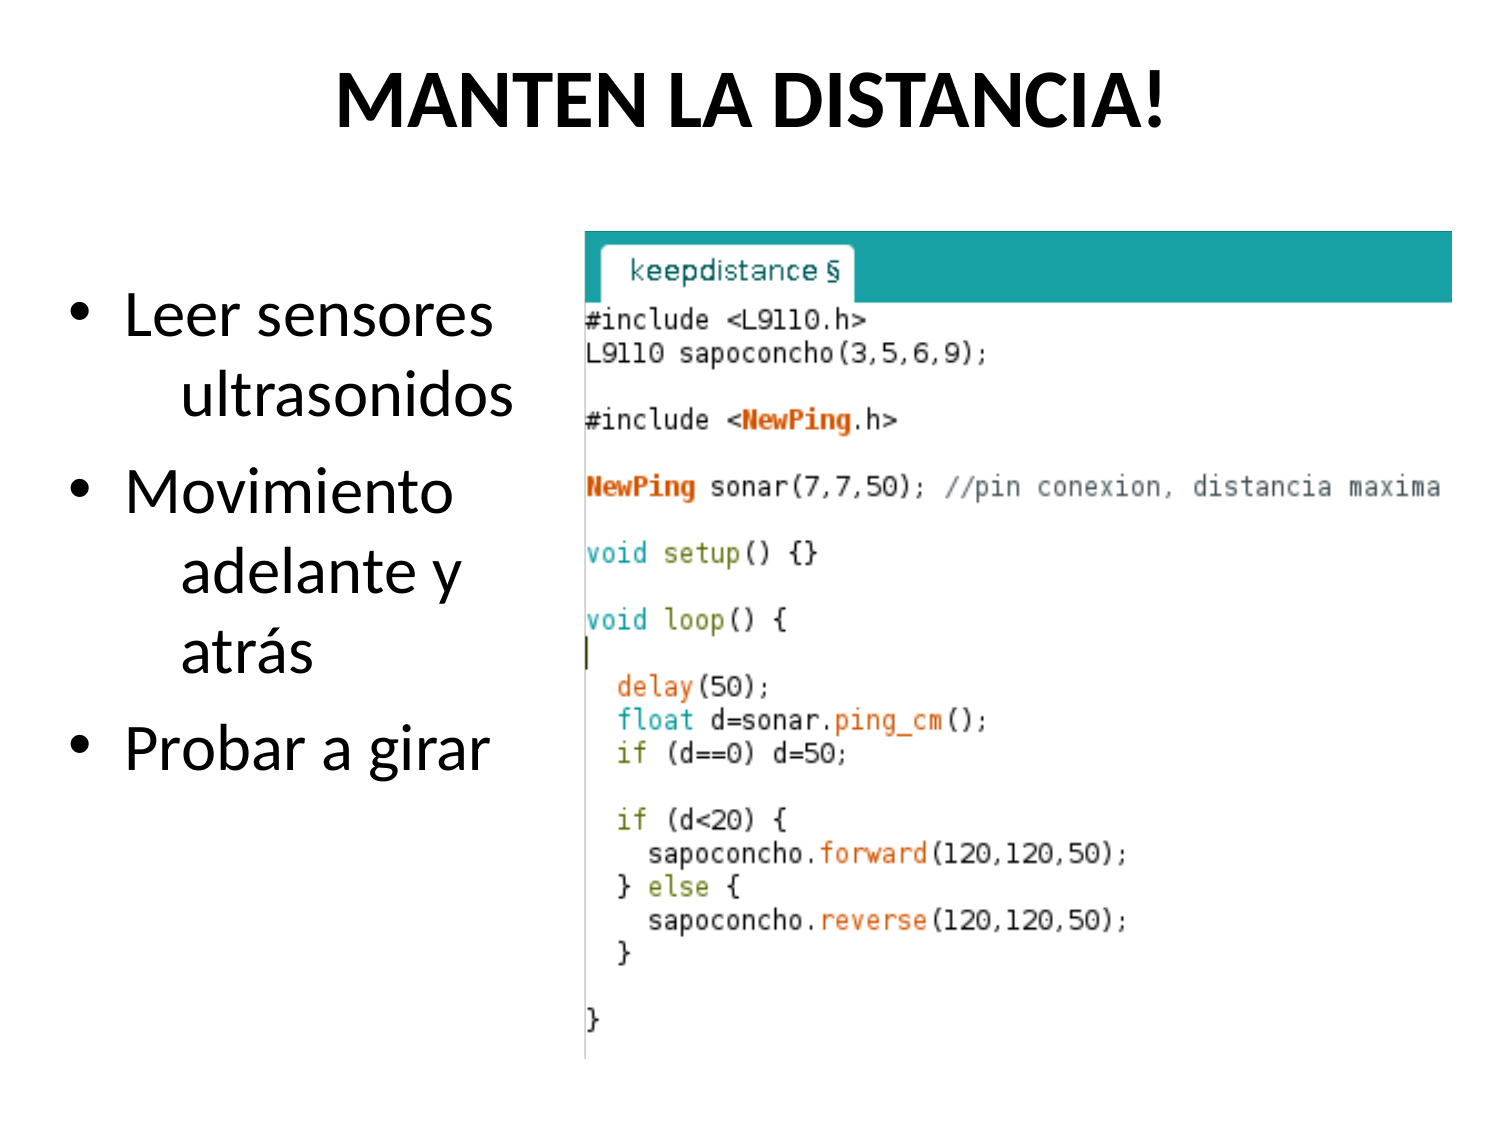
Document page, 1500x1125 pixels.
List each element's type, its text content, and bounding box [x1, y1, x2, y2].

title MANTEN LA DISTANCIA! [76, 0, 1427, 188]
list Leer sensores ultrasonidos Movimiento adelante y atrás Probar a girar [53, 262, 550, 1036]
picture [584, 231, 1452, 1059]
